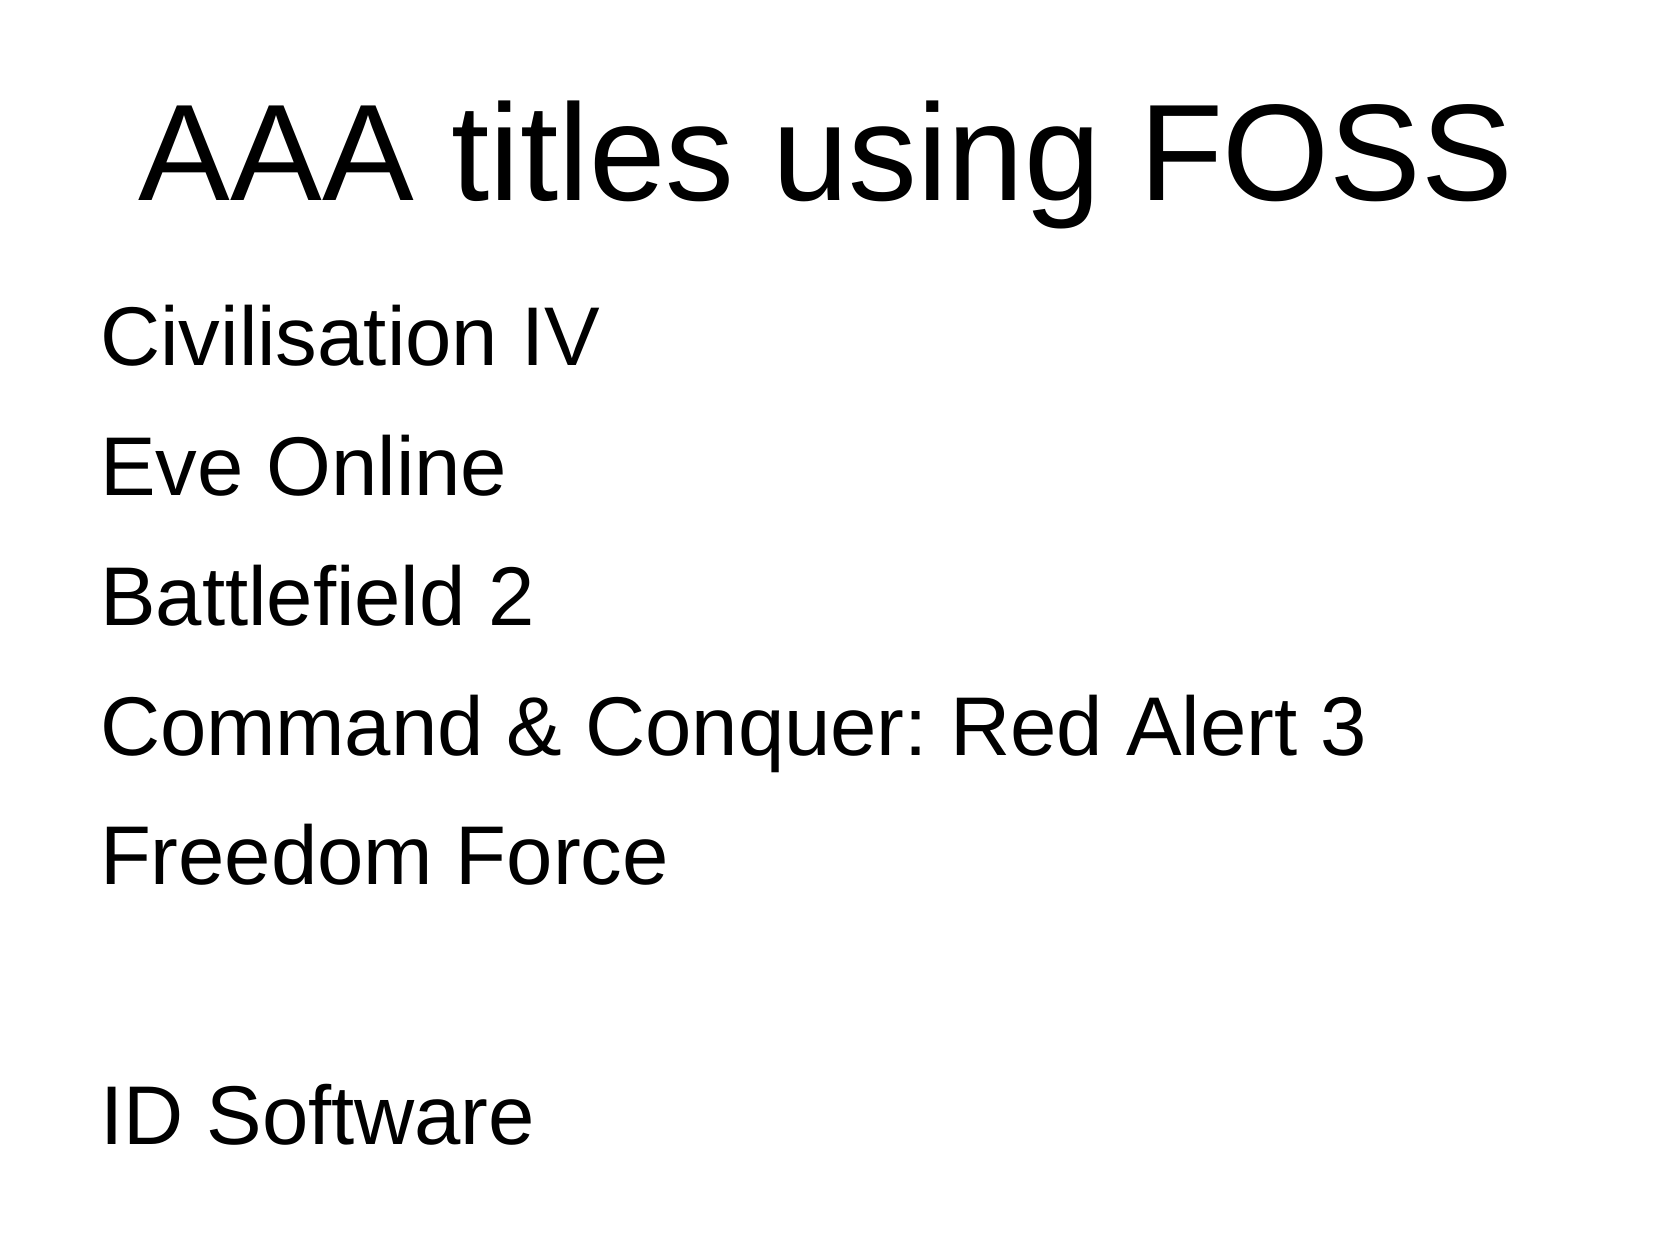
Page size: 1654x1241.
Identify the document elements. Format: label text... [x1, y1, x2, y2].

title AAA titles using FOSS [82, 49, 1571, 257]
list Civilisation IV Eve Online Battlefield 2 Command & Conquer: Red Alert 3 Freedom Force ID Software [82, 290, 1571, 1163]
